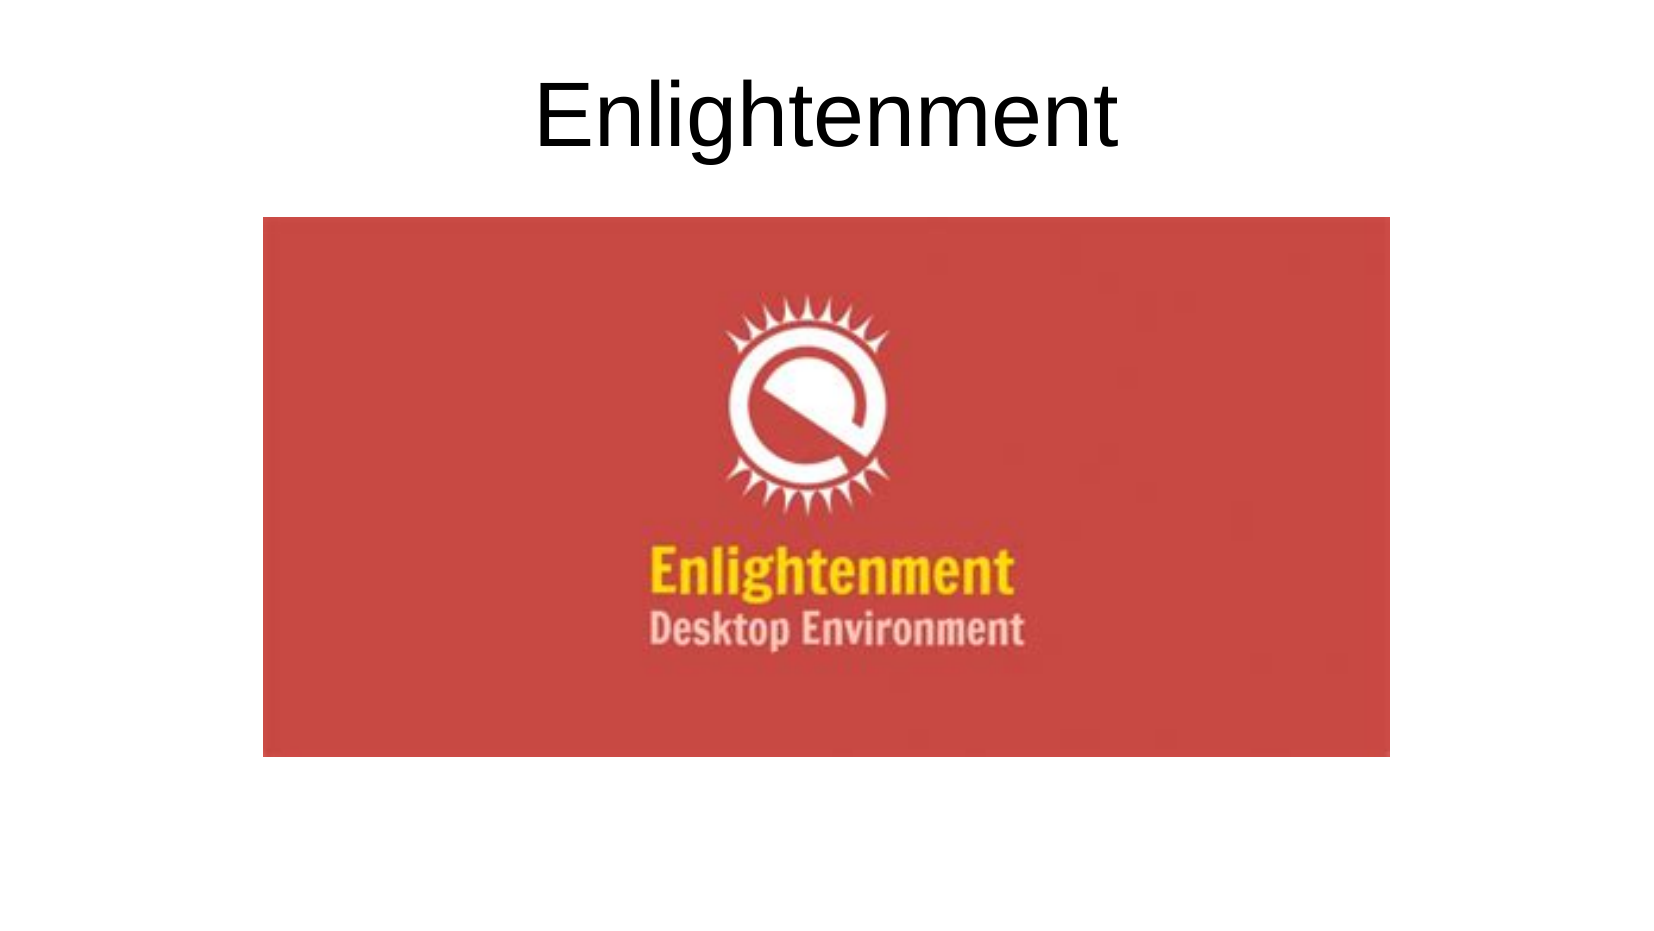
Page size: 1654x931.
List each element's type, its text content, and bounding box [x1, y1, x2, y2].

picture [263, 217, 1390, 758]
title Enlightenment [82, 37, 1571, 193]
